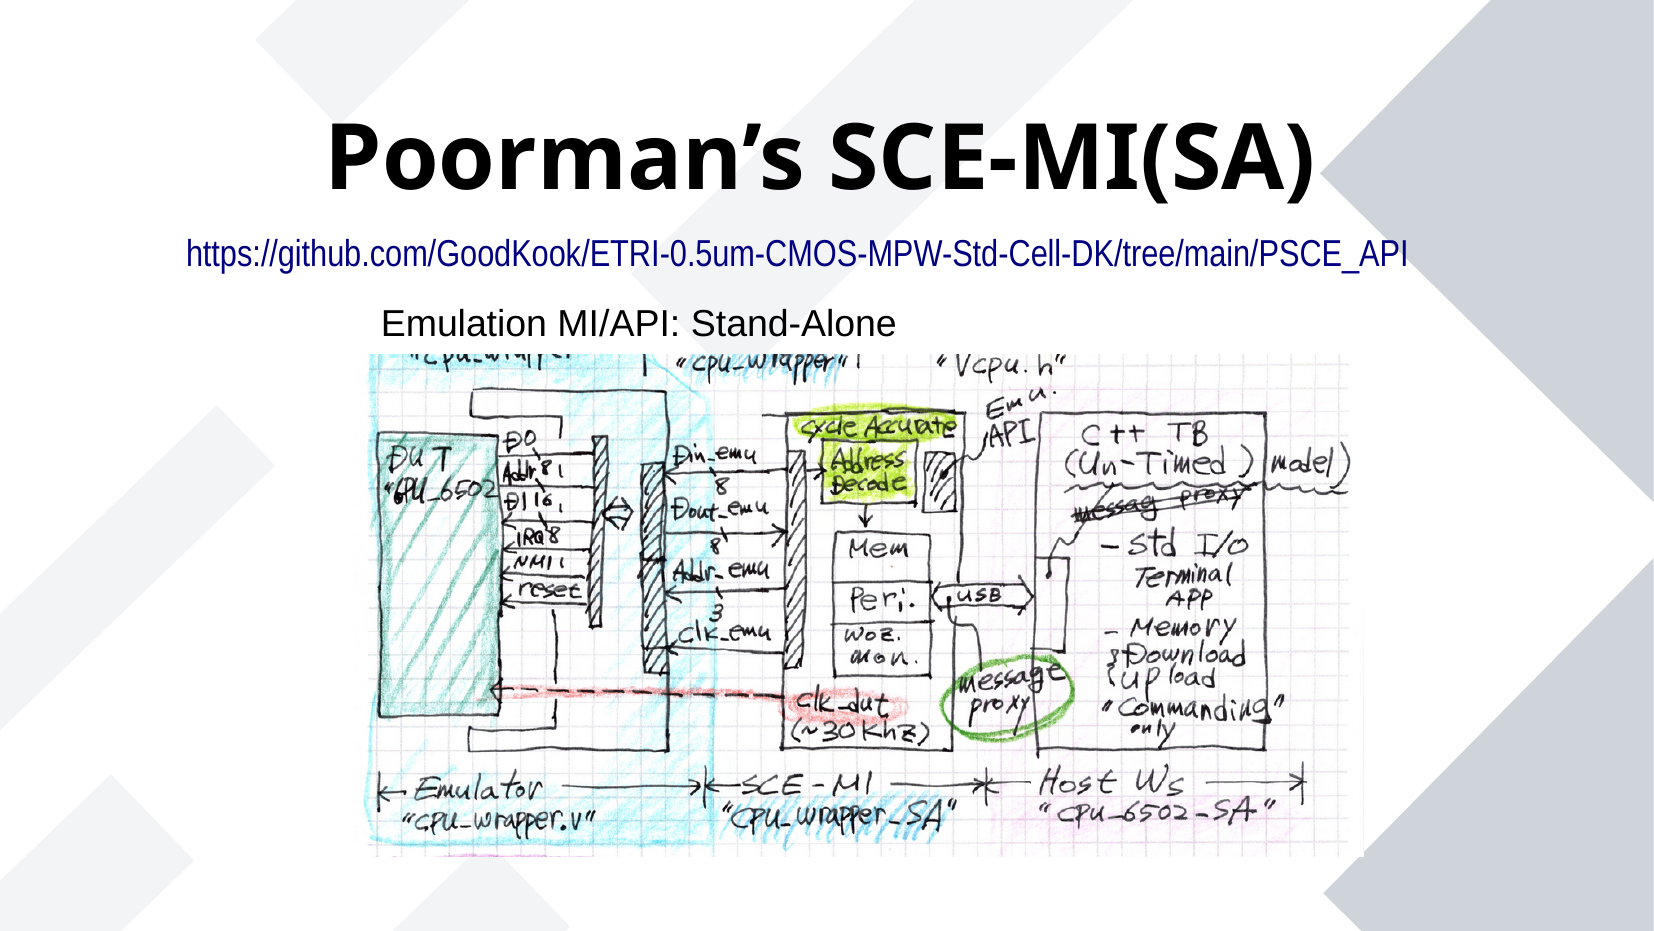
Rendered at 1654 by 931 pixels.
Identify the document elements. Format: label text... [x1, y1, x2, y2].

text_box https://github.com/GoodKook/ETRI-0.5um-CMOS-MPW-Std-Cell-DK/tree/main/PSCE_API [171, 224, 1471, 326]
picture [354, 354, 1364, 857]
title Poorman’s SCE-MI(SA) [76, 76, 1565, 233]
text_box Emulation MI/API: Stand-Alone [366, 295, 1134, 353]
